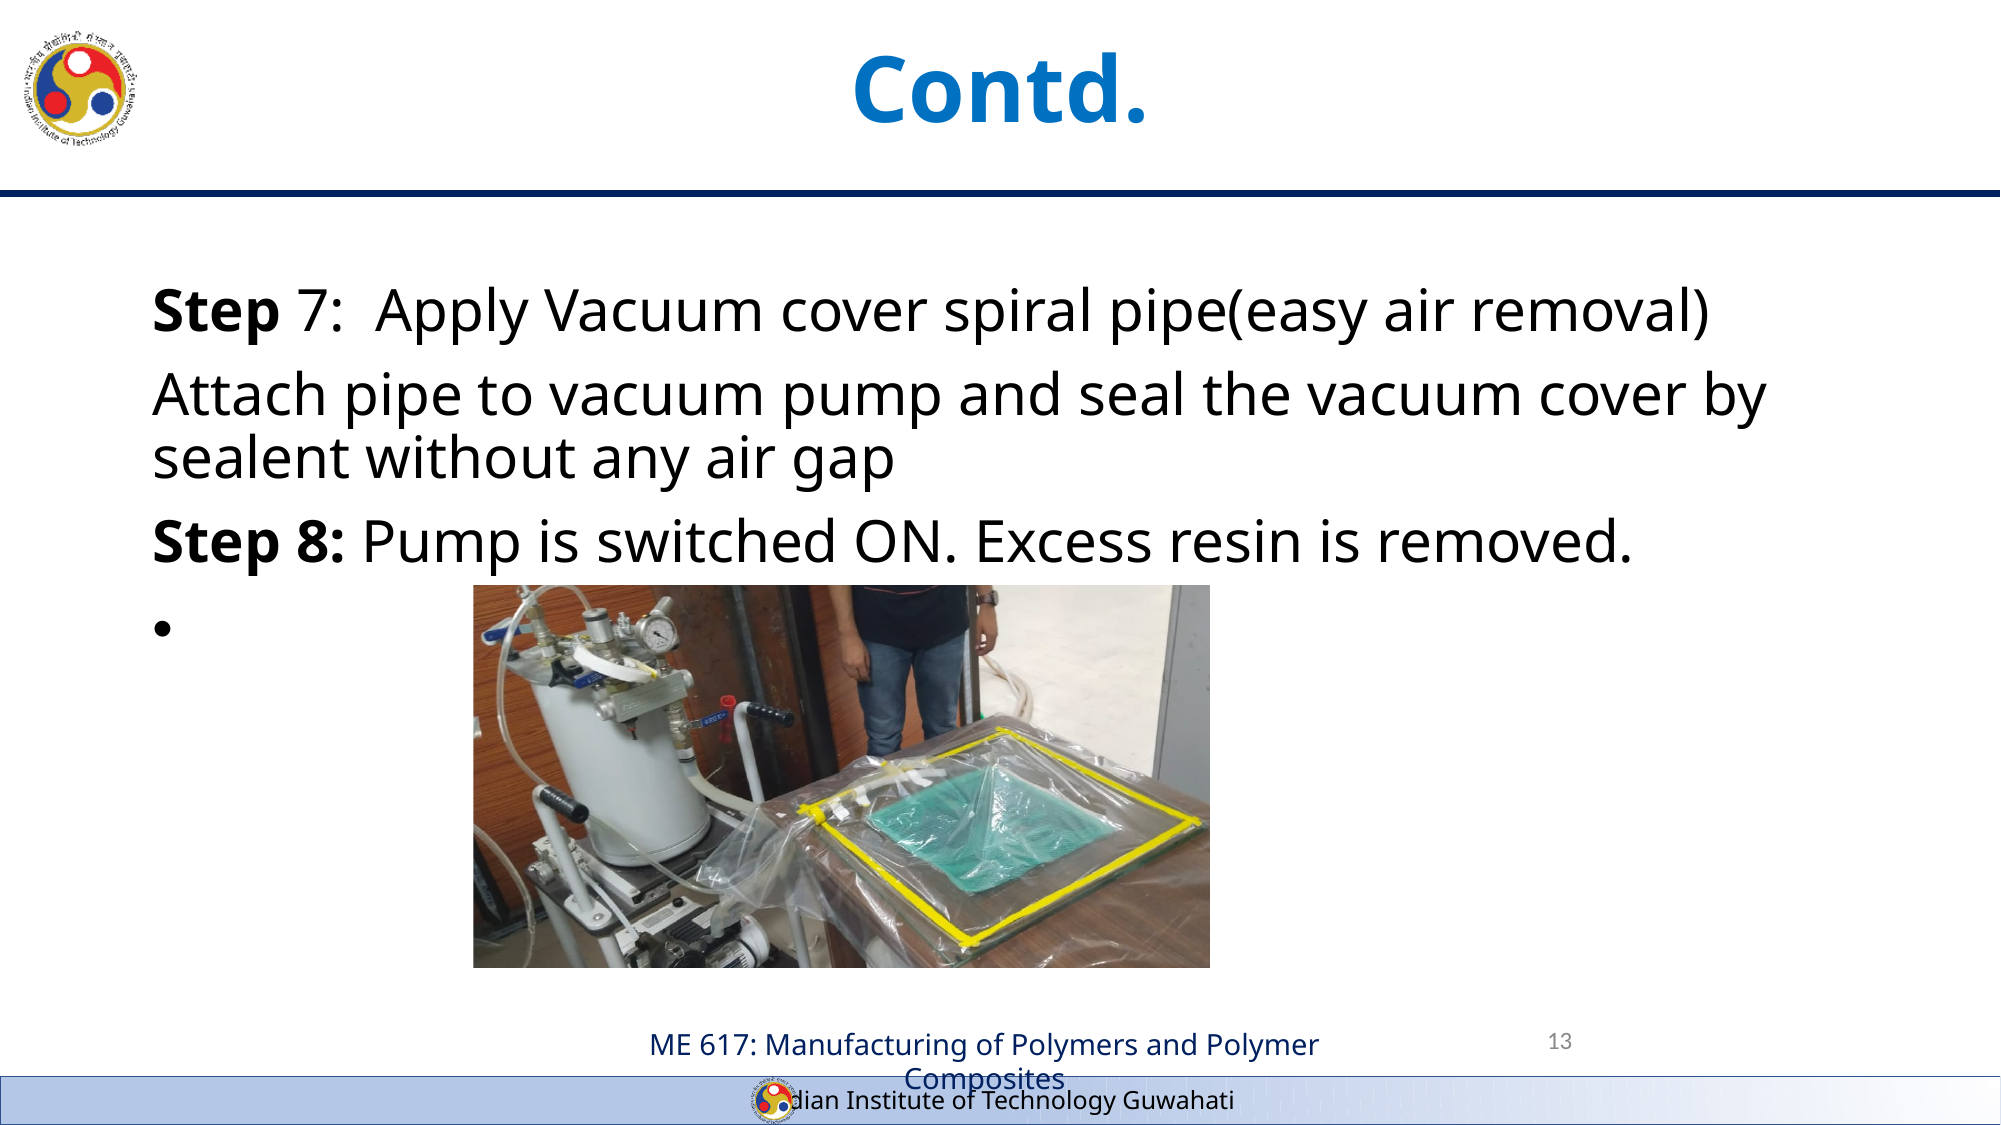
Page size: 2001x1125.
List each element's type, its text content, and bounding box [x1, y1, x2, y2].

text_box [1531, 1009, 1982, 1070]
list Step 7: Apply Vacuum cover spiral pipe(easy air removal) Attach pipe to vacuum pump and seal the vacuum cover by sealent without any air gap Step 8: Pump is switched ON. Excess resin is removed. [137, 274, 1863, 988]
title Contd. [137, 36, 1863, 155]
picture [473, 585, 1210, 968]
